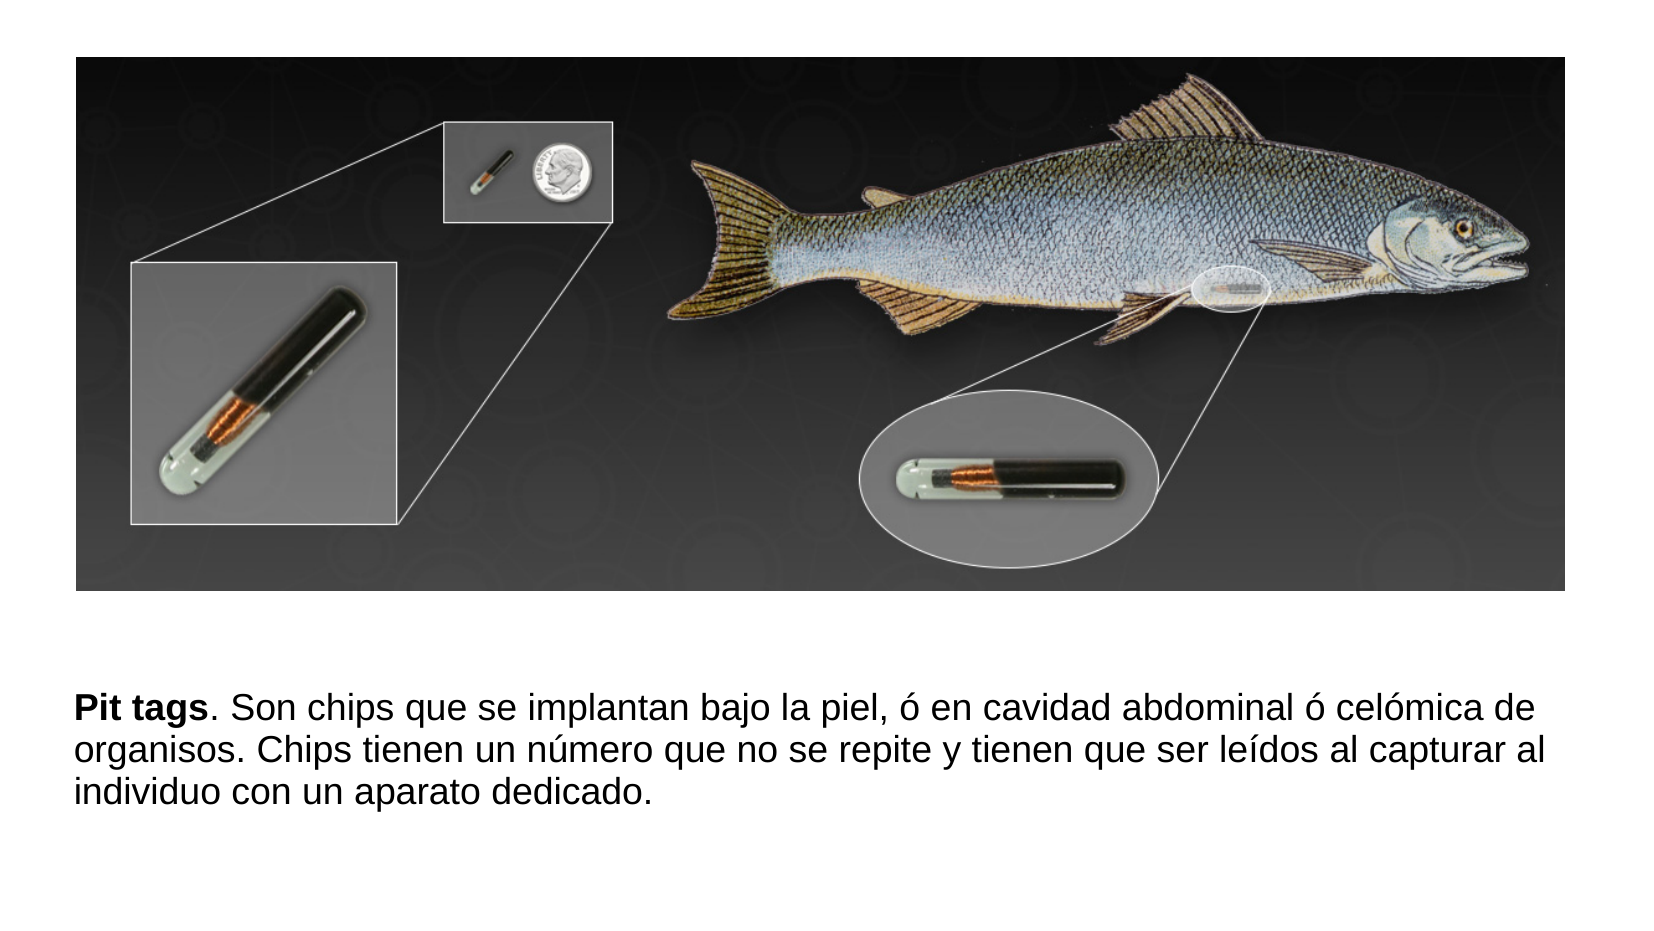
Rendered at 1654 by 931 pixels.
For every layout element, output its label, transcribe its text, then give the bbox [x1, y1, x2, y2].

text_box Pit tags. Son chips que se implantan bajo la piel, ó en cavidad abdominal ó celómica de organisos. Chips tienen un número que no se repite y tienen que ser leídos al capturar al individuo con un aparato dedicado. [59, 679, 1625, 820]
picture [76, 57, 1565, 591]
